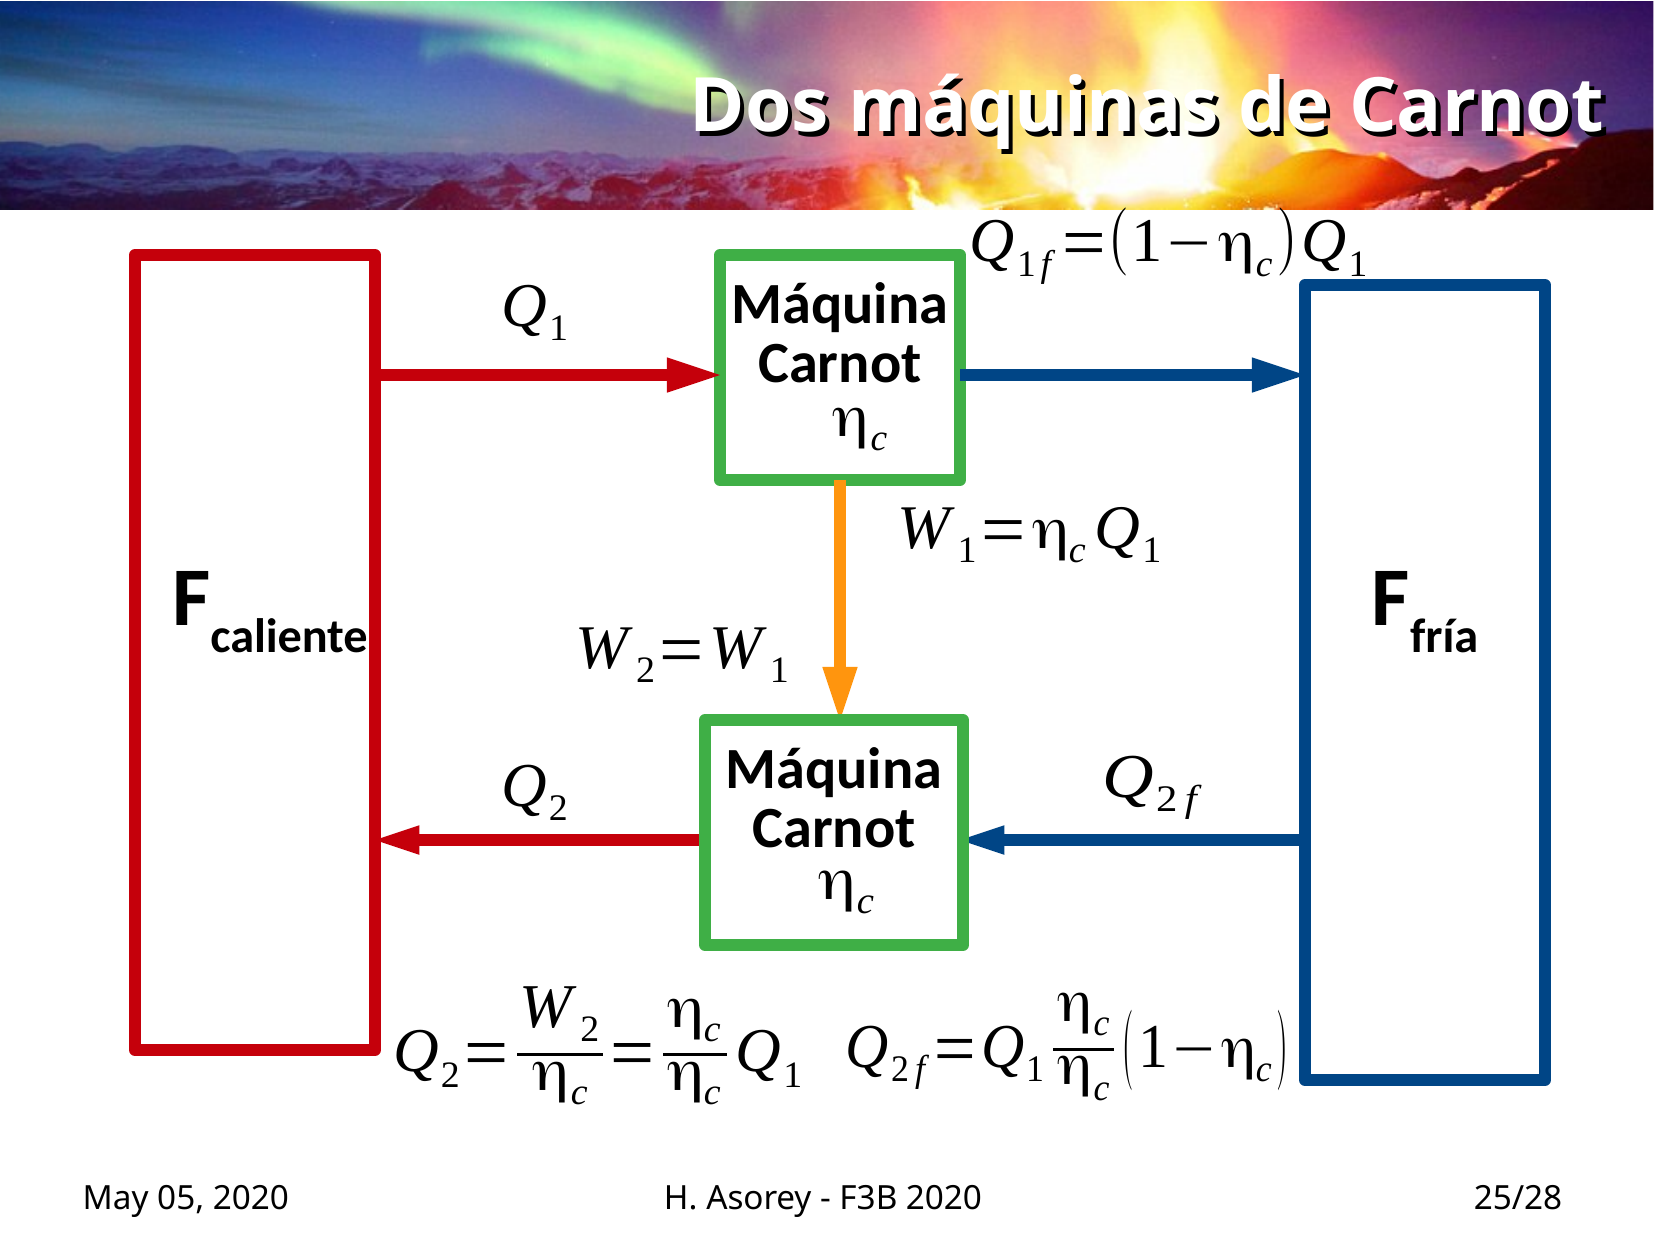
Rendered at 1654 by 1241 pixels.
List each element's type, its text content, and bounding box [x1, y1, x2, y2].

text_box Fcaliente [150, 555, 391, 691]
chart [890, 492, 1168, 571]
text_box Máquina Carnot [705, 720, 964, 946]
chart [386, 971, 809, 1113]
chart [569, 612, 796, 691]
text_box Ffría [1305, 555, 1546, 691]
chart [810, 868, 882, 923]
chart [825, 405, 895, 459]
chart [963, 205, 1374, 285]
chart [1095, 741, 1210, 820]
text_box Máquina Carnot [720, 255, 961, 481]
title Dos máquinas de Carnot [45, 15, 1606, 191]
chart [495, 750, 575, 829]
chart [495, 270, 575, 349]
chart [839, 990, 1295, 1108]
picture [0, 1, 1654, 210]
